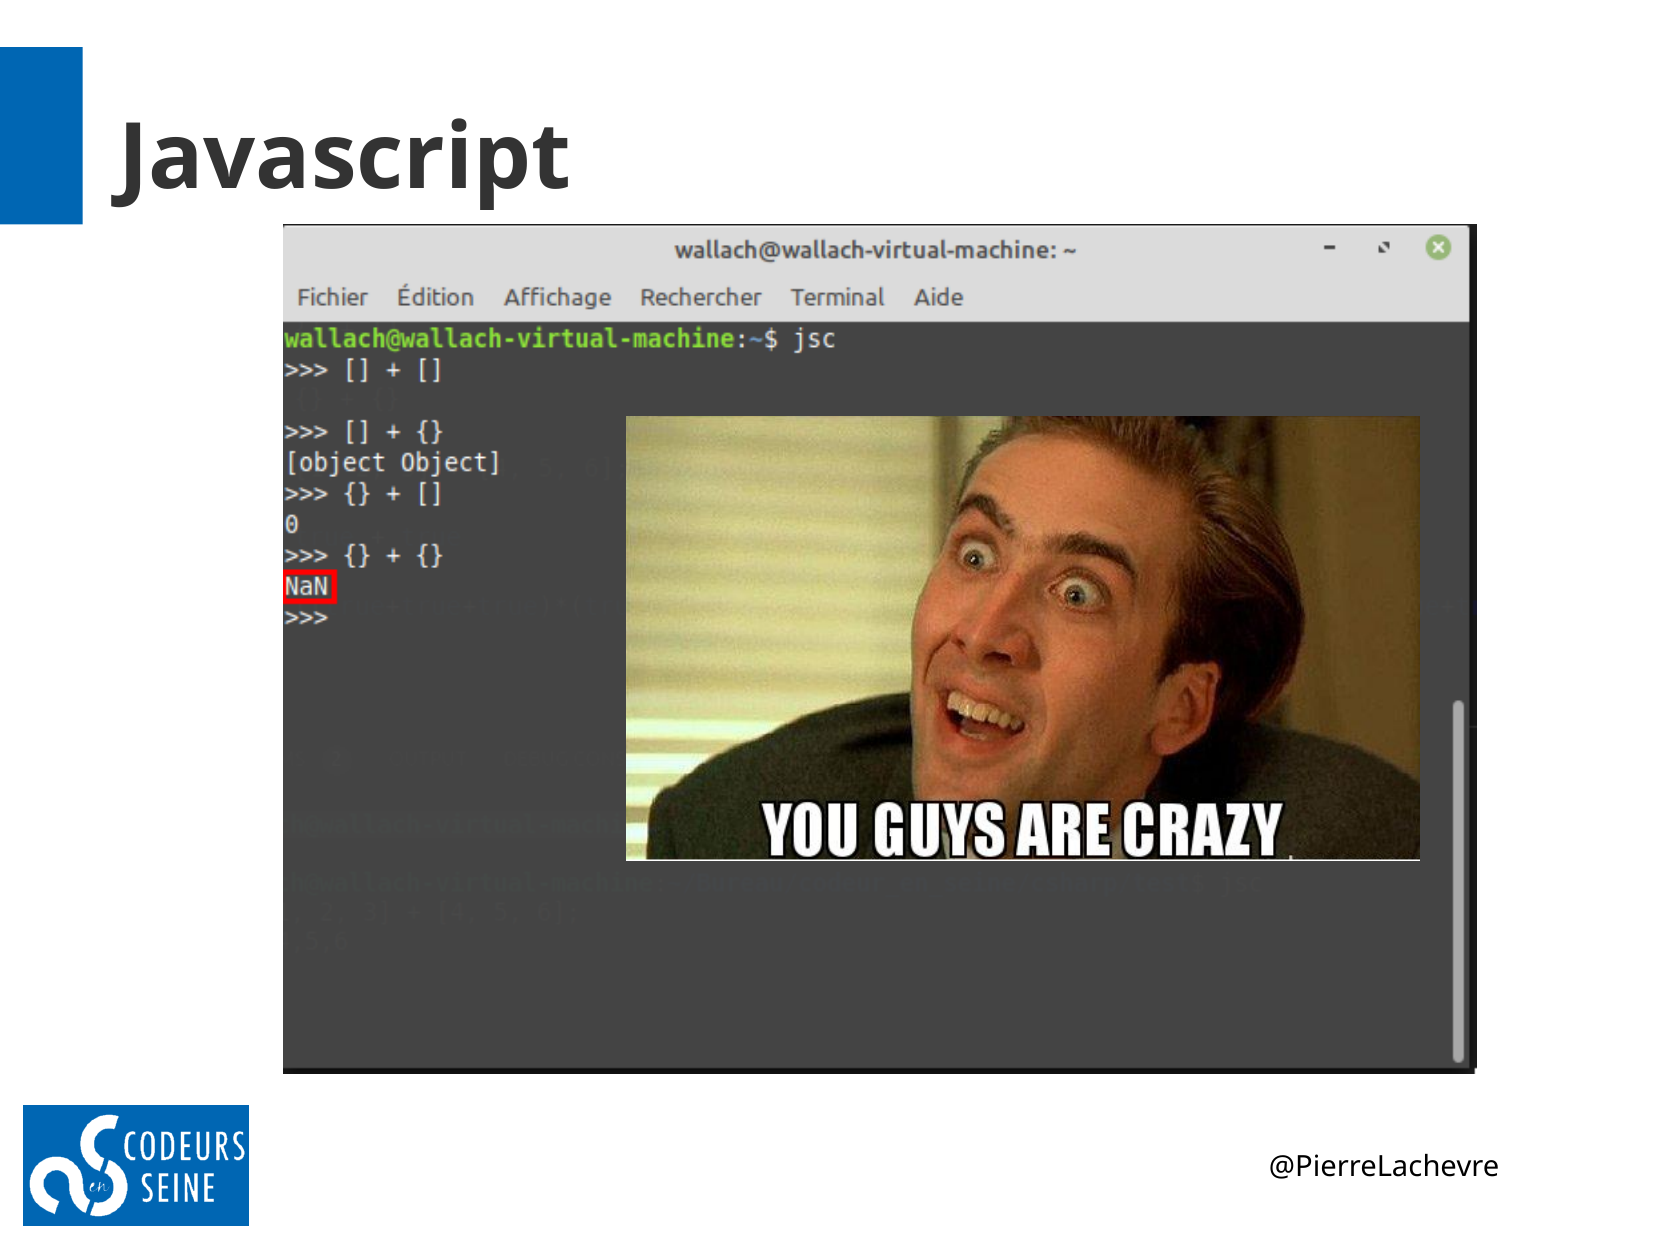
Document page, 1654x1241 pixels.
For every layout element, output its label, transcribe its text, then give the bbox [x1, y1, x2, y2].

picture [283, 224, 1477, 1074]
title Javascript [118, 49, 1571, 257]
picture [23, 1105, 249, 1226]
